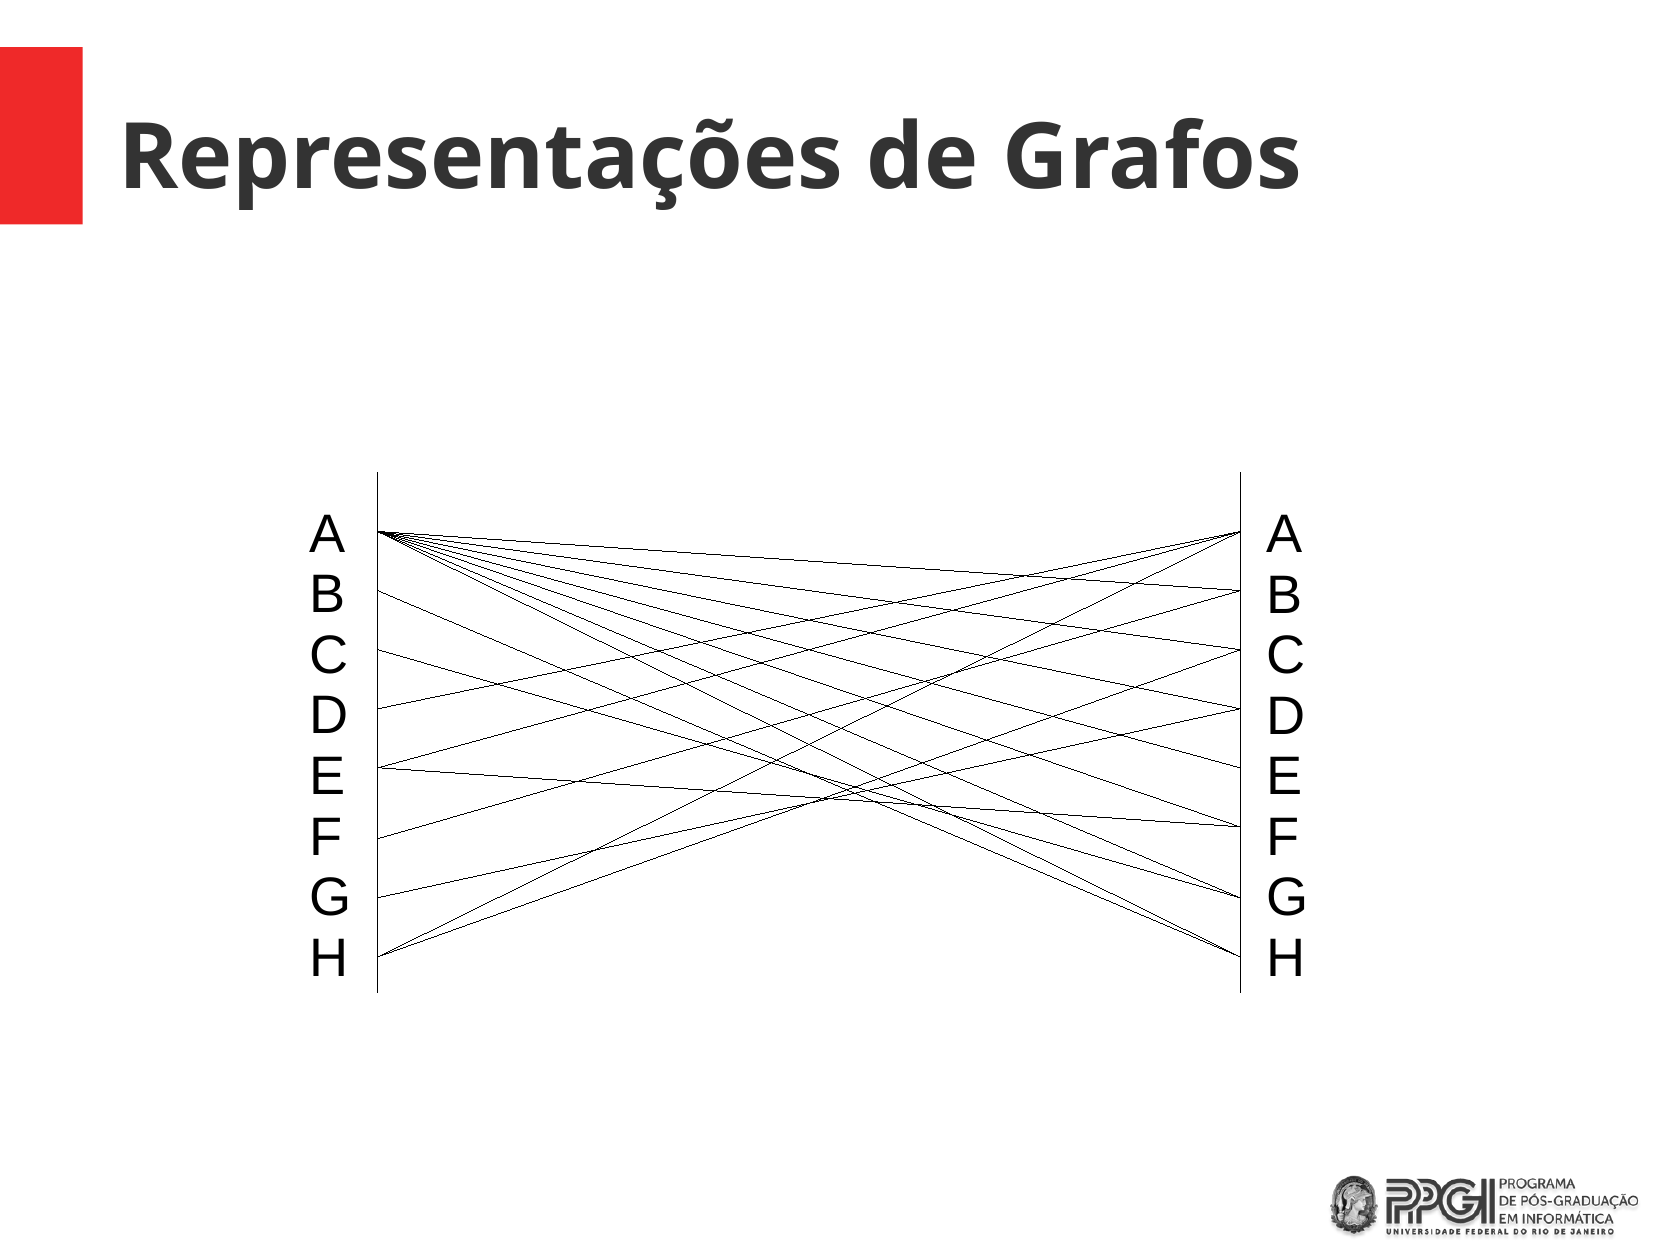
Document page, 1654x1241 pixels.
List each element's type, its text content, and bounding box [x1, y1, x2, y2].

title Representações de Grafos [118, 49, 1571, 257]
text_box A B C D E F G H [295, 496, 402, 994]
text_box A B C D E F G H [1251, 496, 1359, 994]
